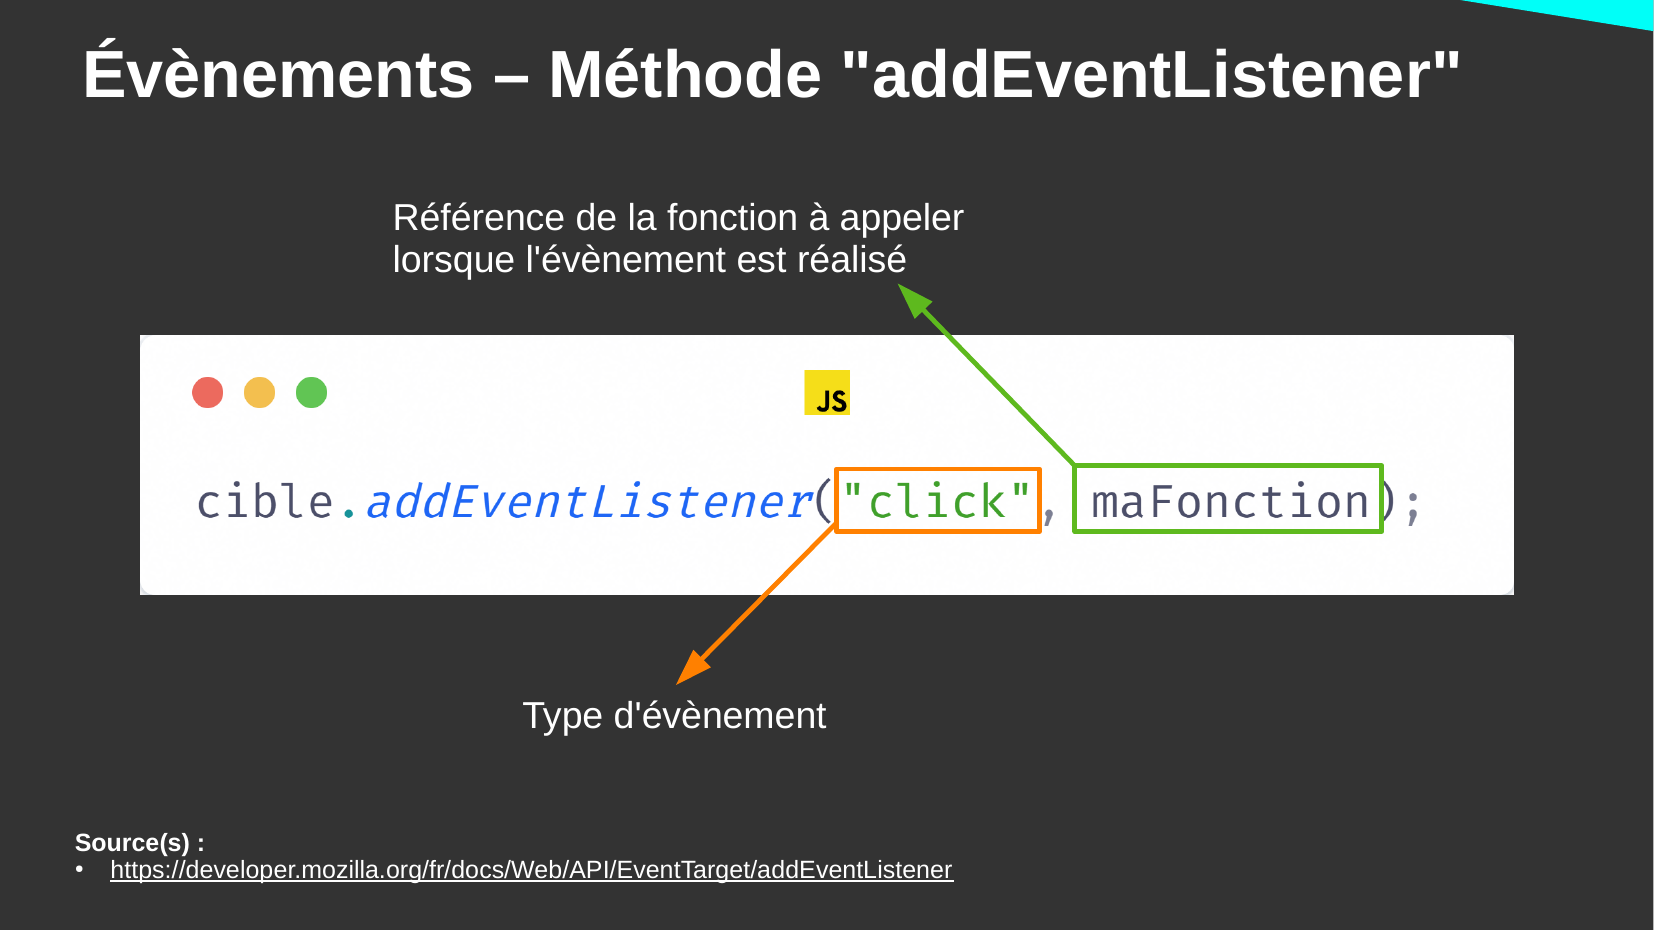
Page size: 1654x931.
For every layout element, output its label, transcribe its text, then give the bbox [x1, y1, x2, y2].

text_box Référence de la fonction à appeler lorsque l'évènement est réalisé [377, 188, 993, 288]
picture [1077, 468, 1379, 529]
picture [140, 335, 1514, 595]
title Évènements – Méthode "addEventListener" [82, 37, 1571, 114]
text_box [1460, 0, 1654, 32]
picture [839, 471, 1037, 529]
text_box Source(s) : https://developer.mozilla.org/fr/docs/Web/API/EventTarget/addEventListener [60, 820, 1583, 892]
text_box Type d'évènement [507, 687, 845, 745]
